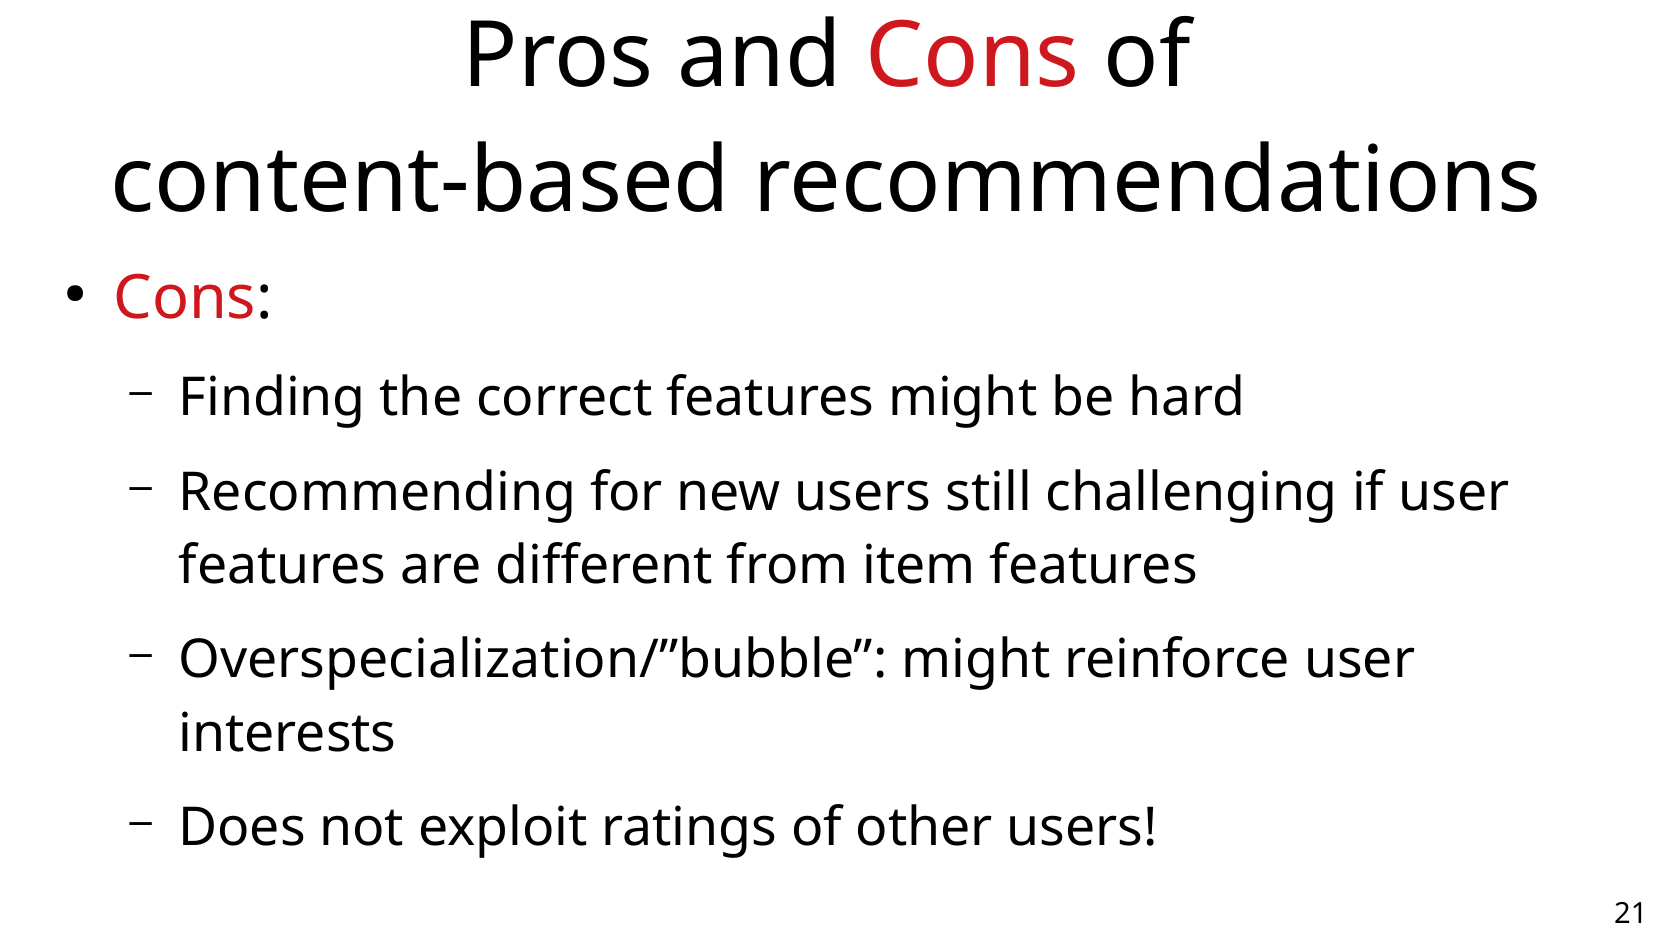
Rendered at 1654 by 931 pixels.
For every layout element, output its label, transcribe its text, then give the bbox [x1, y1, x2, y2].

title Pros and Cons of content-based recommendations [82, 1, 1571, 226]
list Cons: Finding the correct features might be hard Recommending for new users still challenging if user features are different from item features Overspecialization/”bubble”: might reinforce user interests Does not exploit ratings of other users! [48, 253, 1623, 863]
